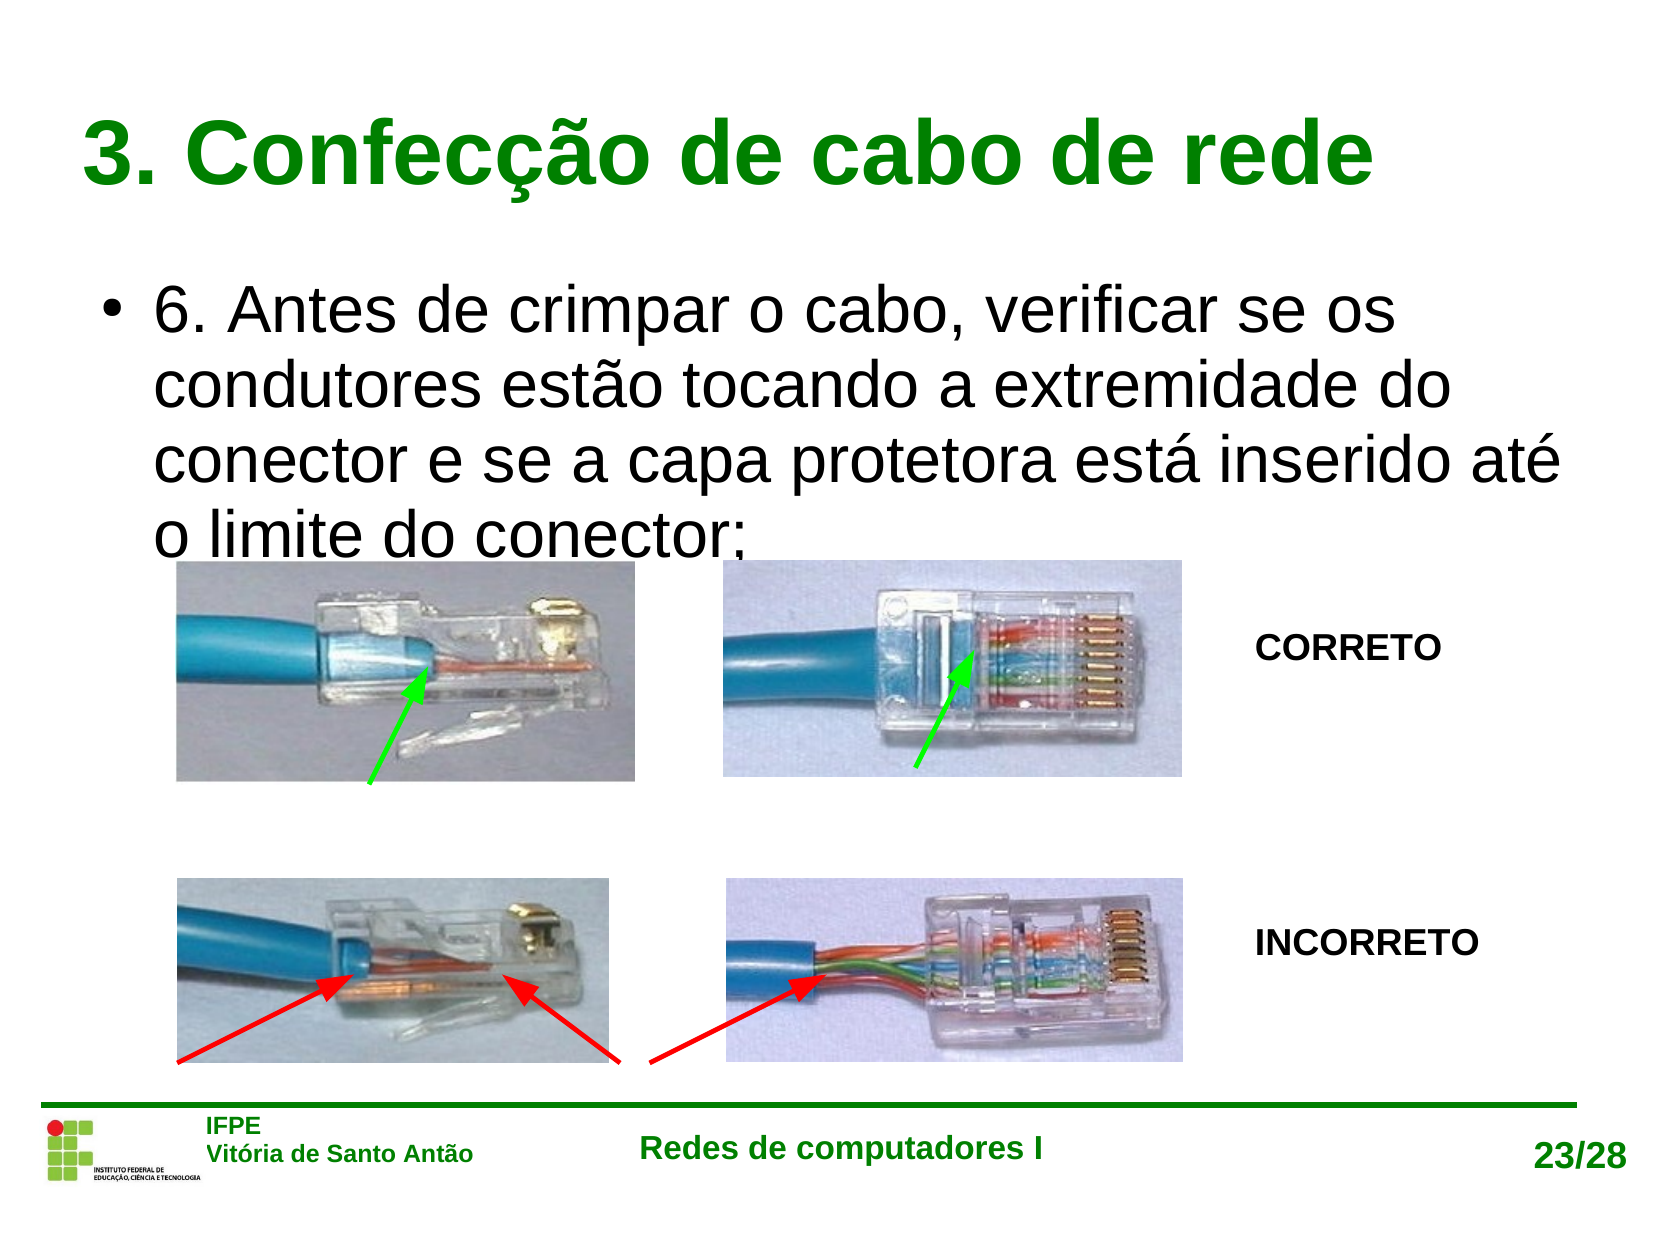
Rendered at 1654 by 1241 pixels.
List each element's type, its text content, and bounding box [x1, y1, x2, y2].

picture [177, 878, 609, 1063]
list 6. Antes de crimpar o cabo, verificar se os condutores estão tocando a extremidade do conector e se a capa protetora está inserido até o limite do conector; [82, 272, 1571, 572]
text_box CORRETO [1240, 618, 1477, 709]
picture [726, 878, 1183, 1062]
picture [723, 560, 1182, 777]
picture [175, 560, 635, 785]
picture [39, 1111, 207, 1191]
title 3. Confecção de cabo de rede [82, 49, 1571, 257]
text_box INCORRETO [1240, 914, 1506, 1004]
